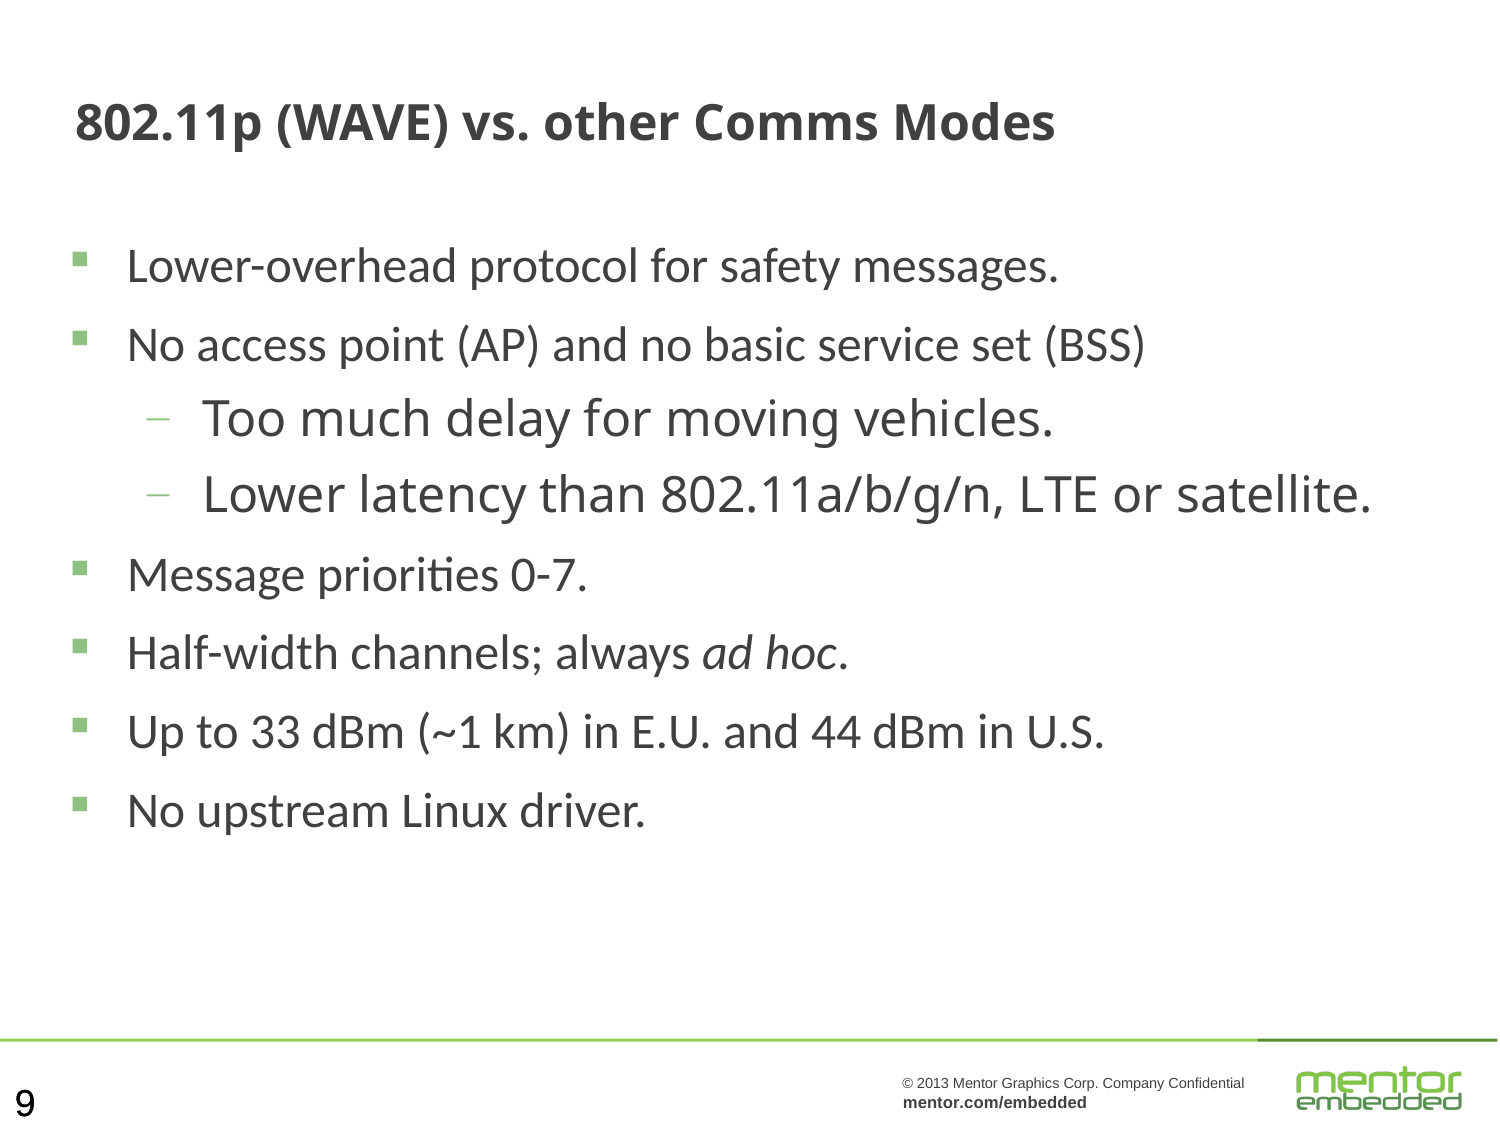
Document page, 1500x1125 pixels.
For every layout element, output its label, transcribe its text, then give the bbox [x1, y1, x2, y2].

picture [1292, 1062, 1464, 1114]
list Lower-overhead protocol for safety messages. No access point (AP) and no basic service set (BSS) Too much delay for moving vehicles. Lower latency than 802.11a/b/g/n, LTE or satellite. Message priorities 0-7. Half-width channels; always ad hoc. Up to 33 dBm (~1 km) in E.U. and 44 dBm in U.S. No upstream Linux driver. [0, 224, 1496, 968]
title 802.11p (WAVE) vs. other Comms Modes [0, 45, 1500, 158]
